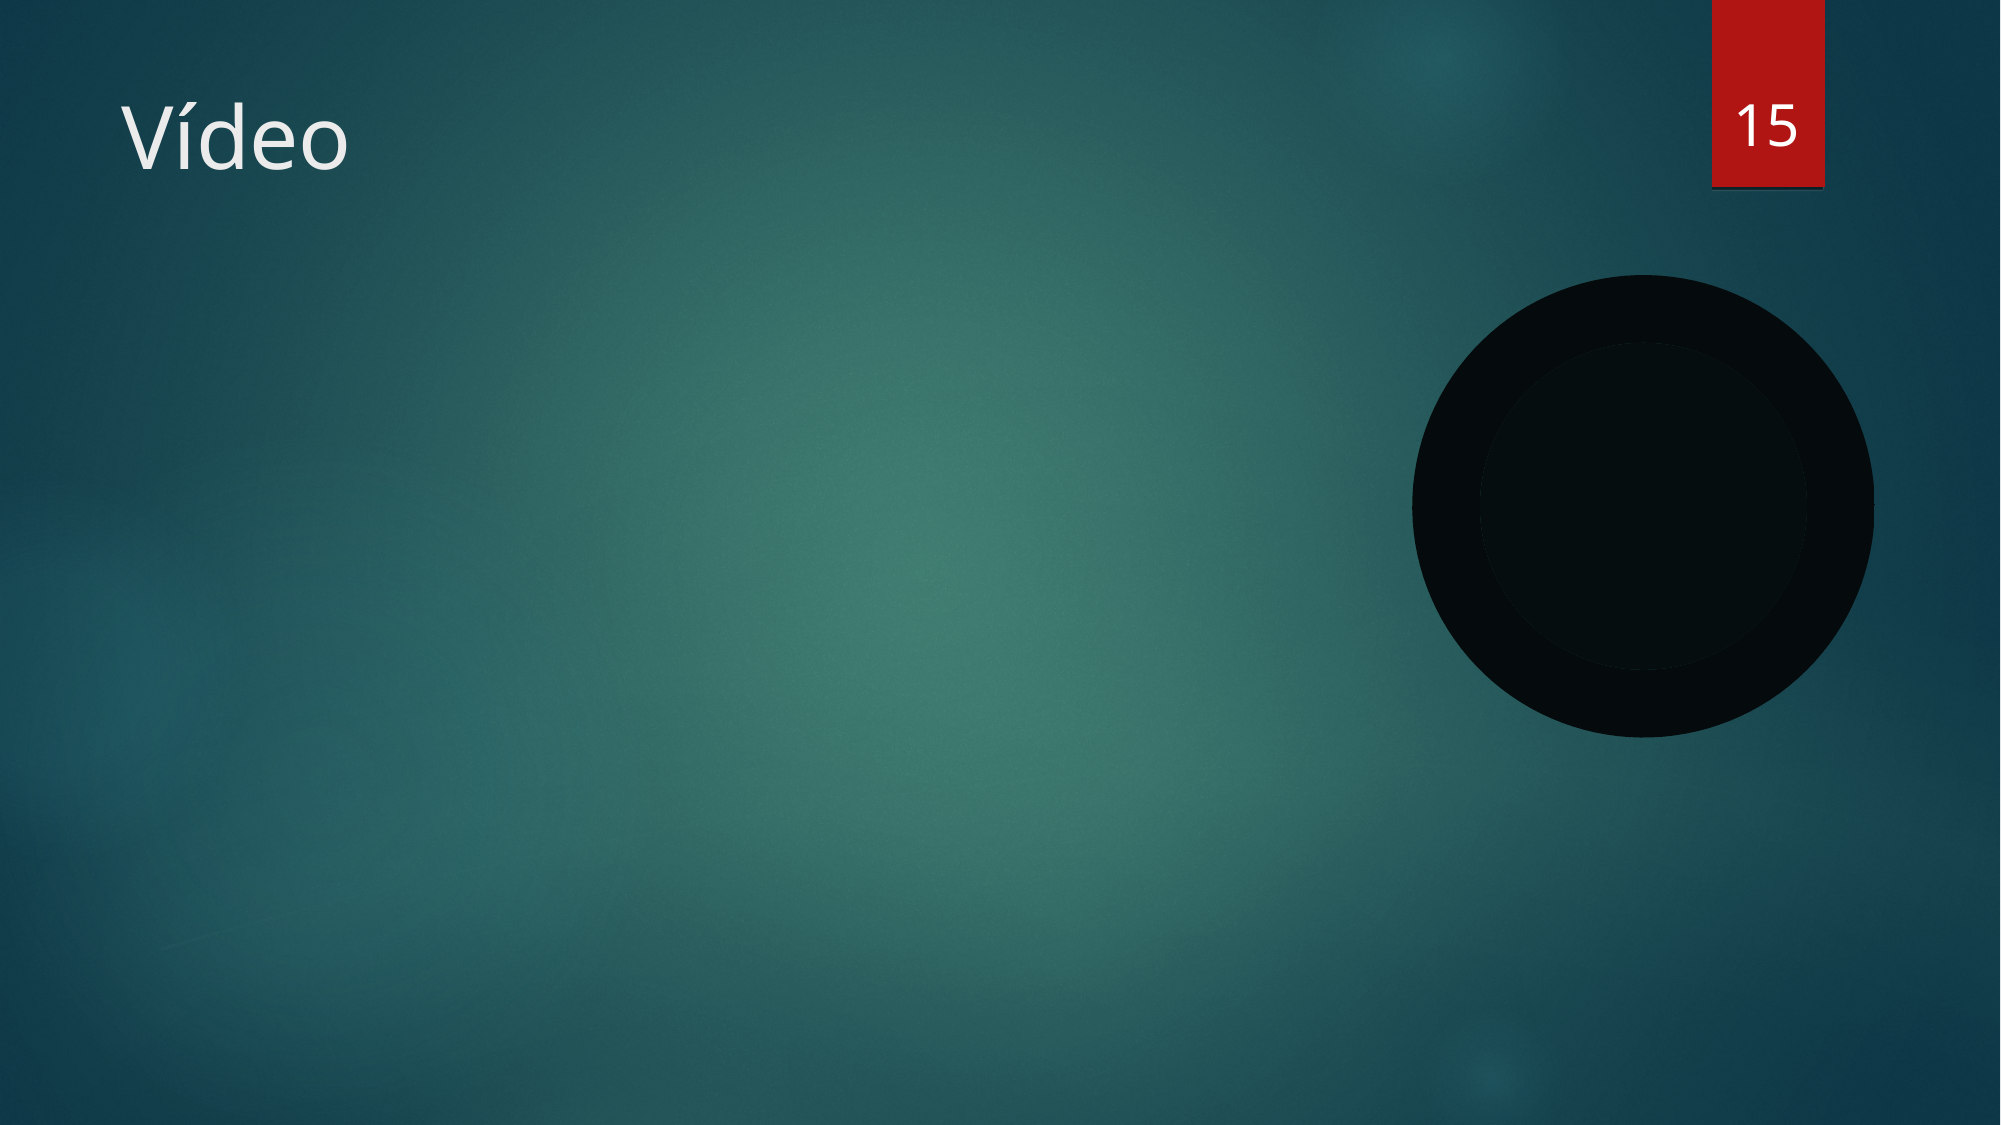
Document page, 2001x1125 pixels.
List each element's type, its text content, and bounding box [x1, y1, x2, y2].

text_box [1698, 48, 1836, 175]
title Vídeo [106, 74, 1649, 305]
